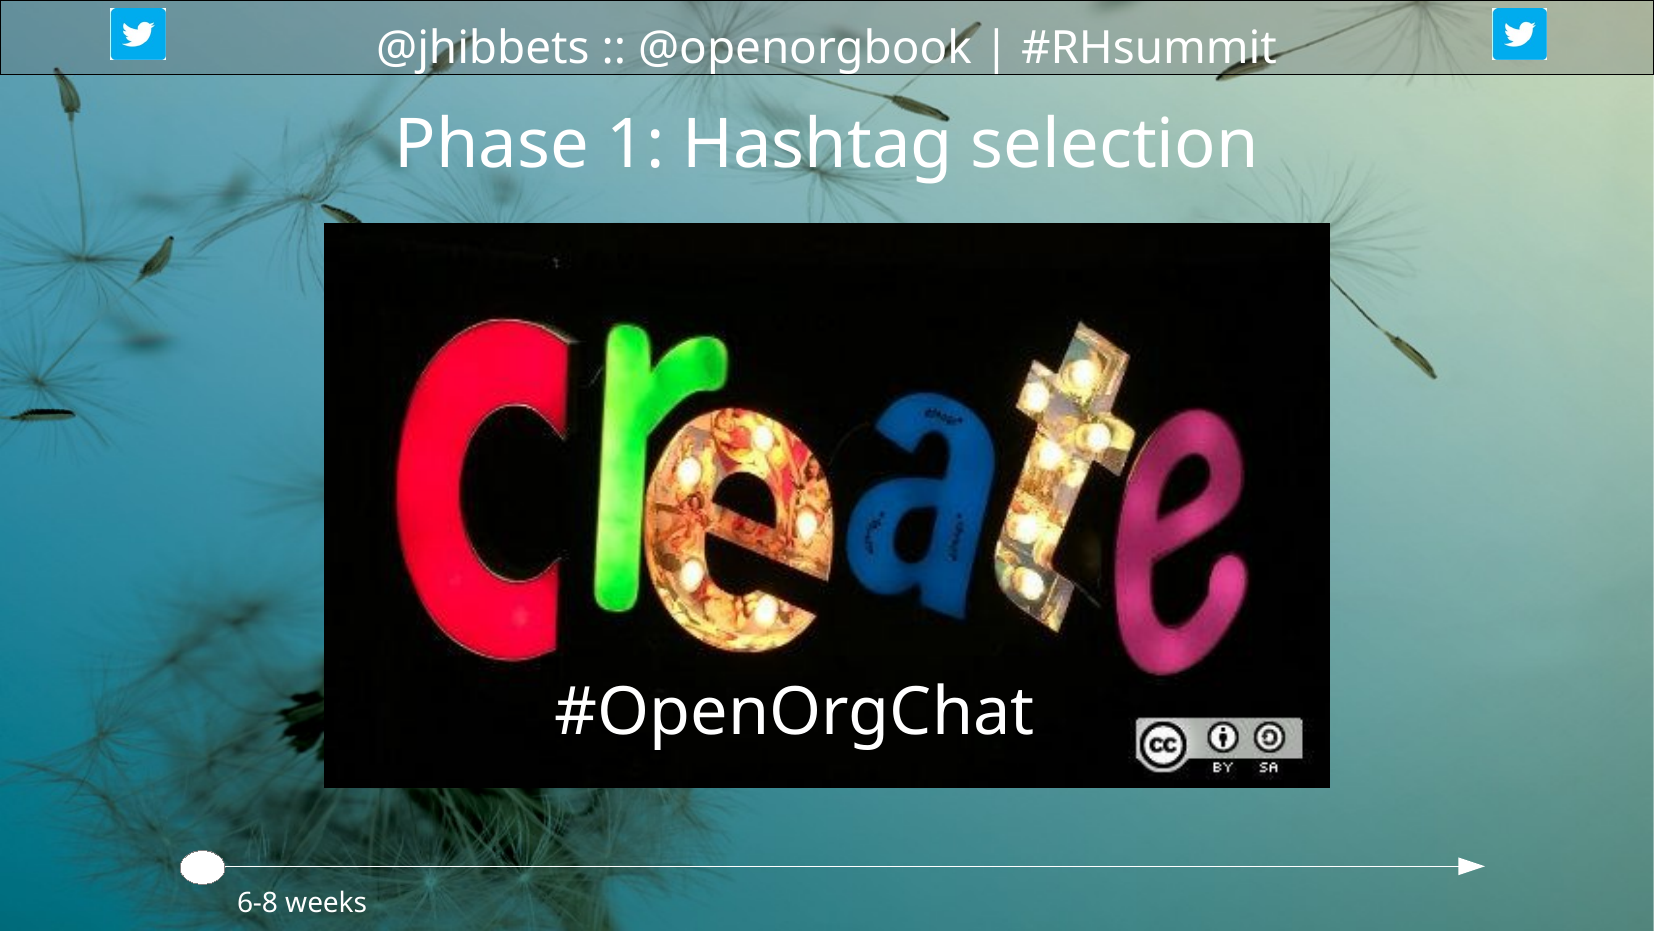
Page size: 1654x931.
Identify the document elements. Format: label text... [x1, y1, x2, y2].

text_box [180, 850, 226, 885]
picture [0, 75, 1654, 931]
picture [124, 22, 154, 46]
picture [1506, 22, 1535, 46]
text_box #OpenOrgChat [540, 667, 1063, 750]
title Phase 1: Hashtag selection [82, 63, 1571, 219]
text_box 6-8 weeks [222, 879, 431, 923]
